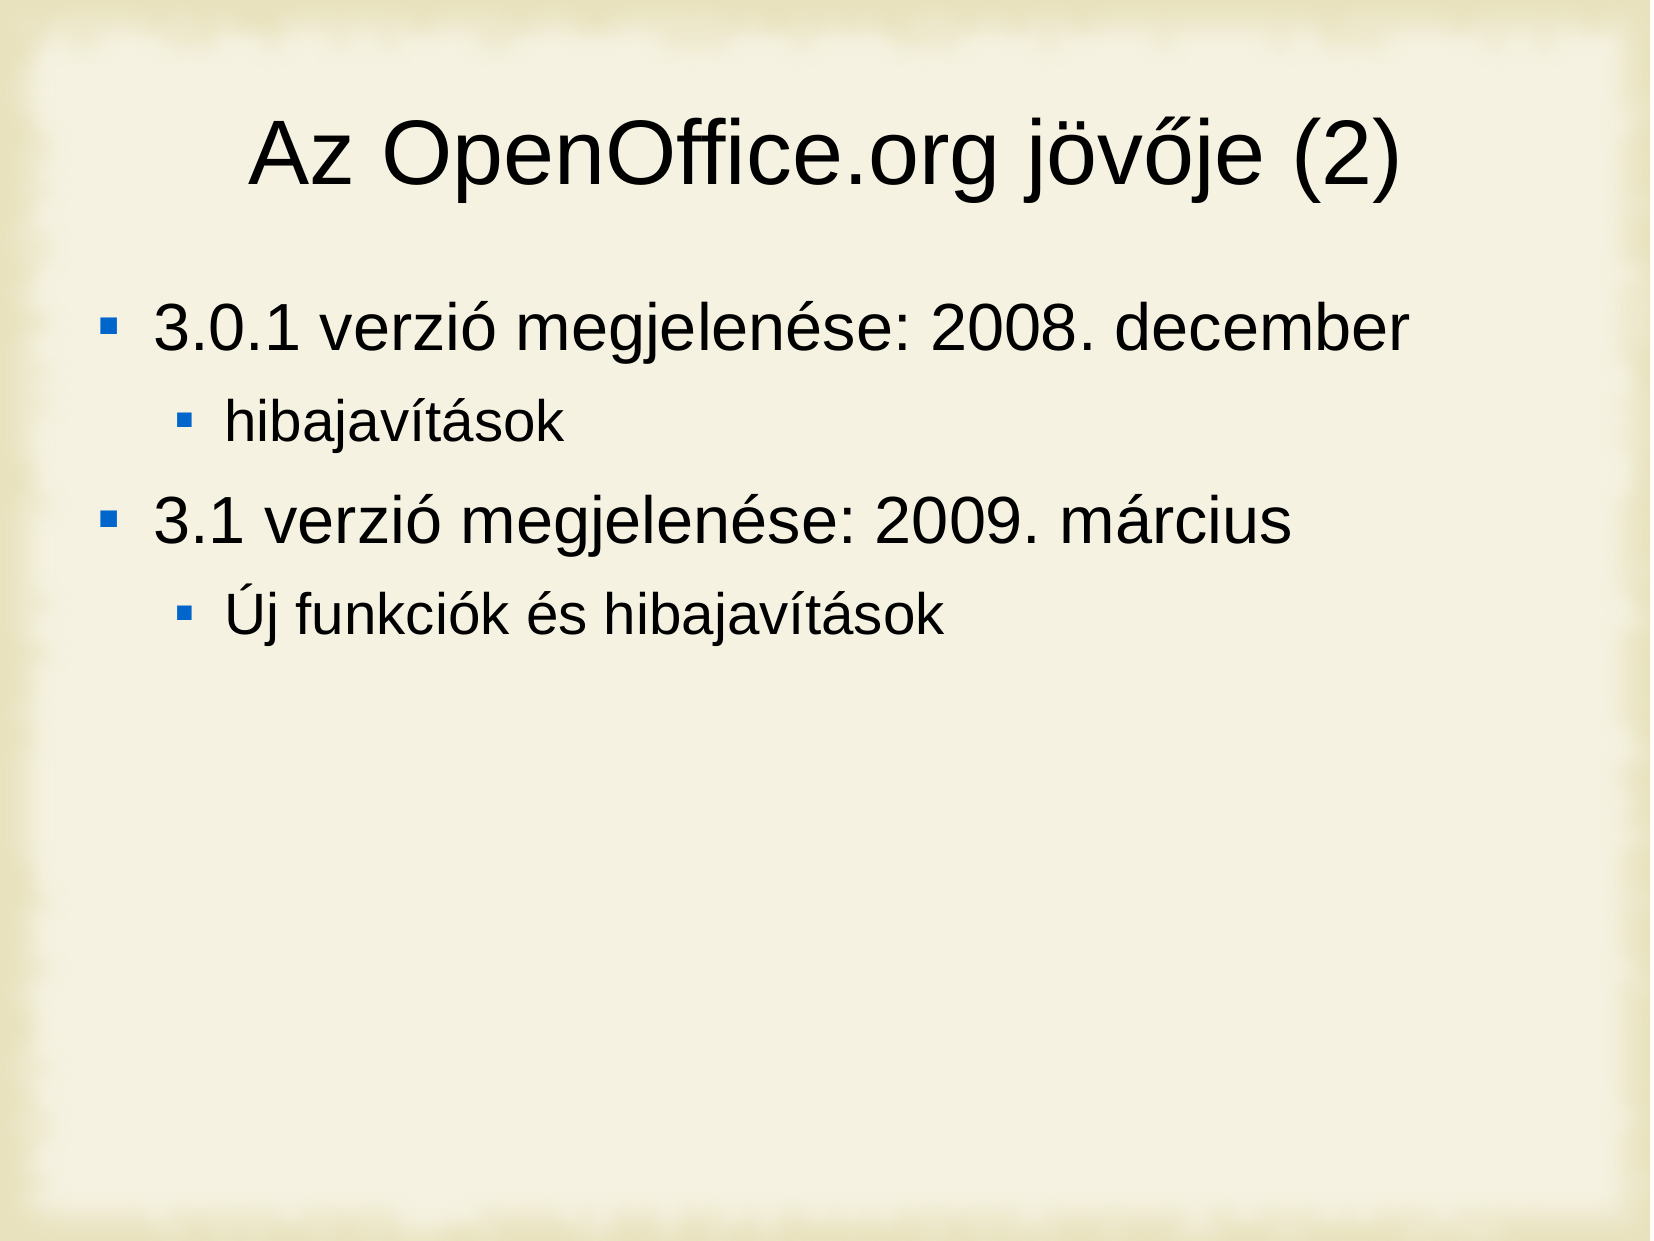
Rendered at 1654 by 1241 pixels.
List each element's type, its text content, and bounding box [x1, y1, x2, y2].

list 3.0.1 verzió megjelenése: 2008. december hibajavítások 3.1 verzió megjelenése: 2009. március Új funkciók és hibajavítások [82, 290, 1571, 1094]
picture [0, 0, 1651, 1241]
title Az OpenOffice.org jövője (2) [82, 49, 1571, 257]
